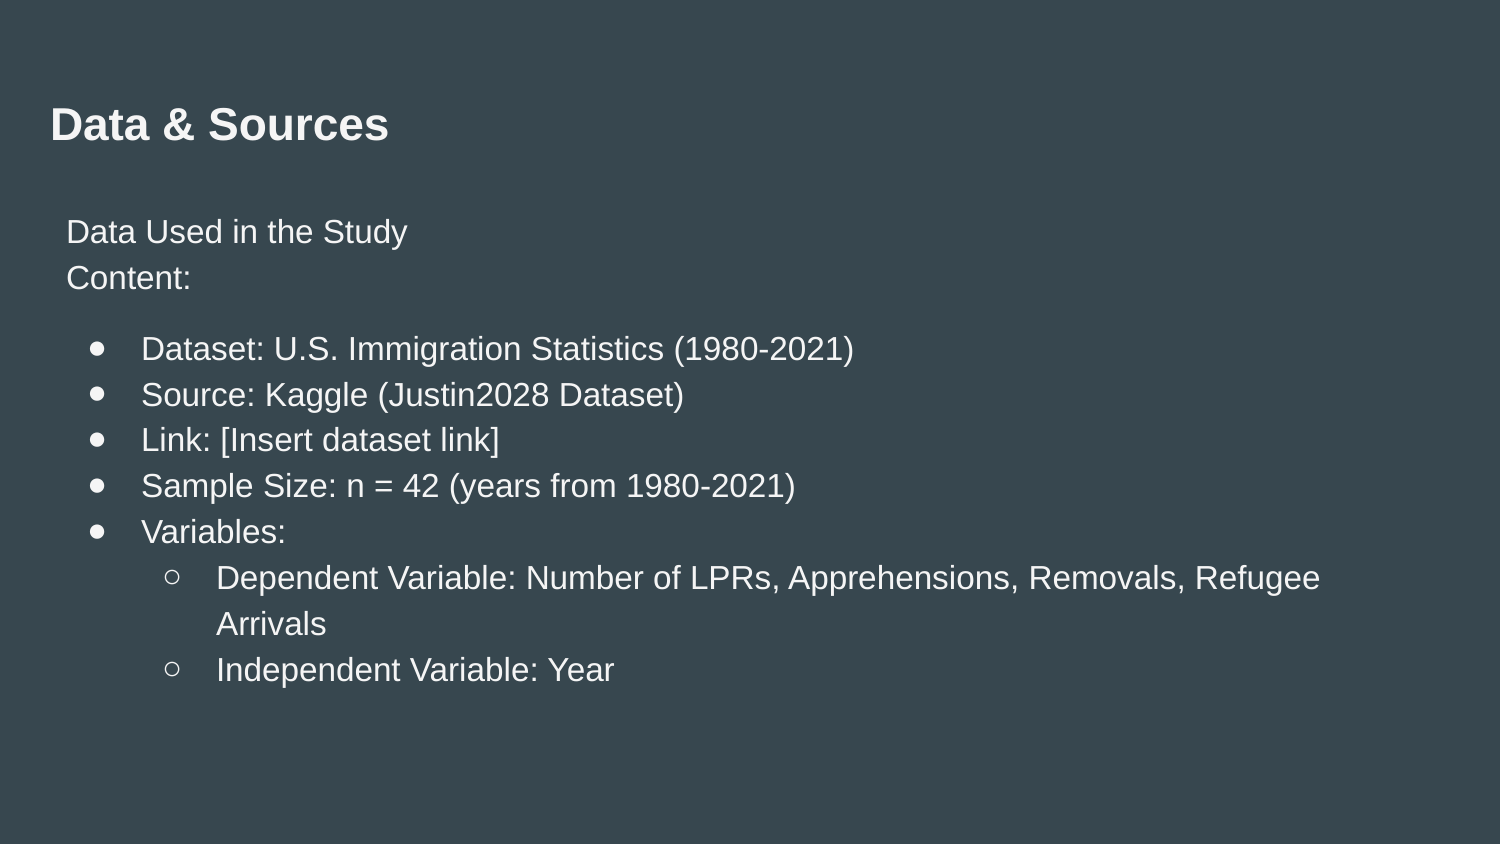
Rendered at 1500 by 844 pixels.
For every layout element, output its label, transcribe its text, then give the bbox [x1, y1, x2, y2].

list Data Used in the Study Content: Dataset: U.S. Immigration Statistics (1980-2021) Source: Kaggle (Justin2028 Dataset) Link: [Insert dataset link] Sample Size: n = 42 (years from 1980-2021) Variables: Dependent Variable: Number of LPRs, Apprehensions, Removals, Refugee Arrivals Independent Variable: Year [51, 189, 1449, 750]
title Data & Sources [34, 71, 1433, 166]
